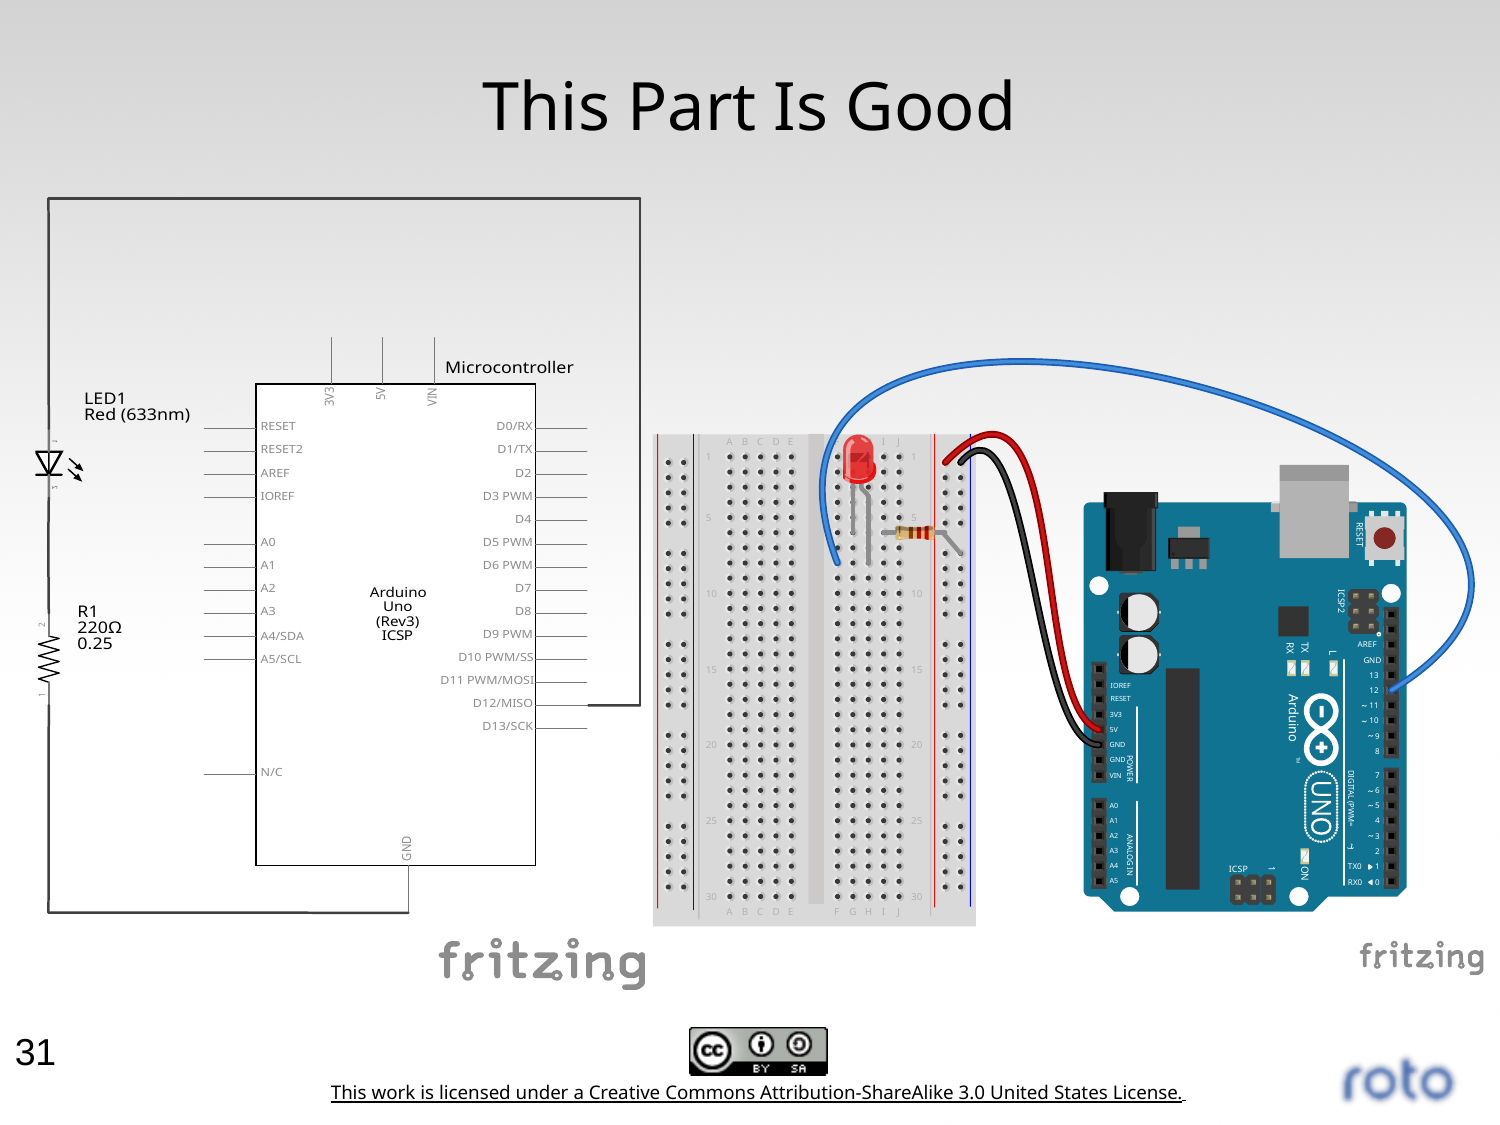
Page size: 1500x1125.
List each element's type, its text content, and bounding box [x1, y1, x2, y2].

title This Part Is Good [112, 49, 1388, 238]
picture [0, 0, 1500, 1125]
